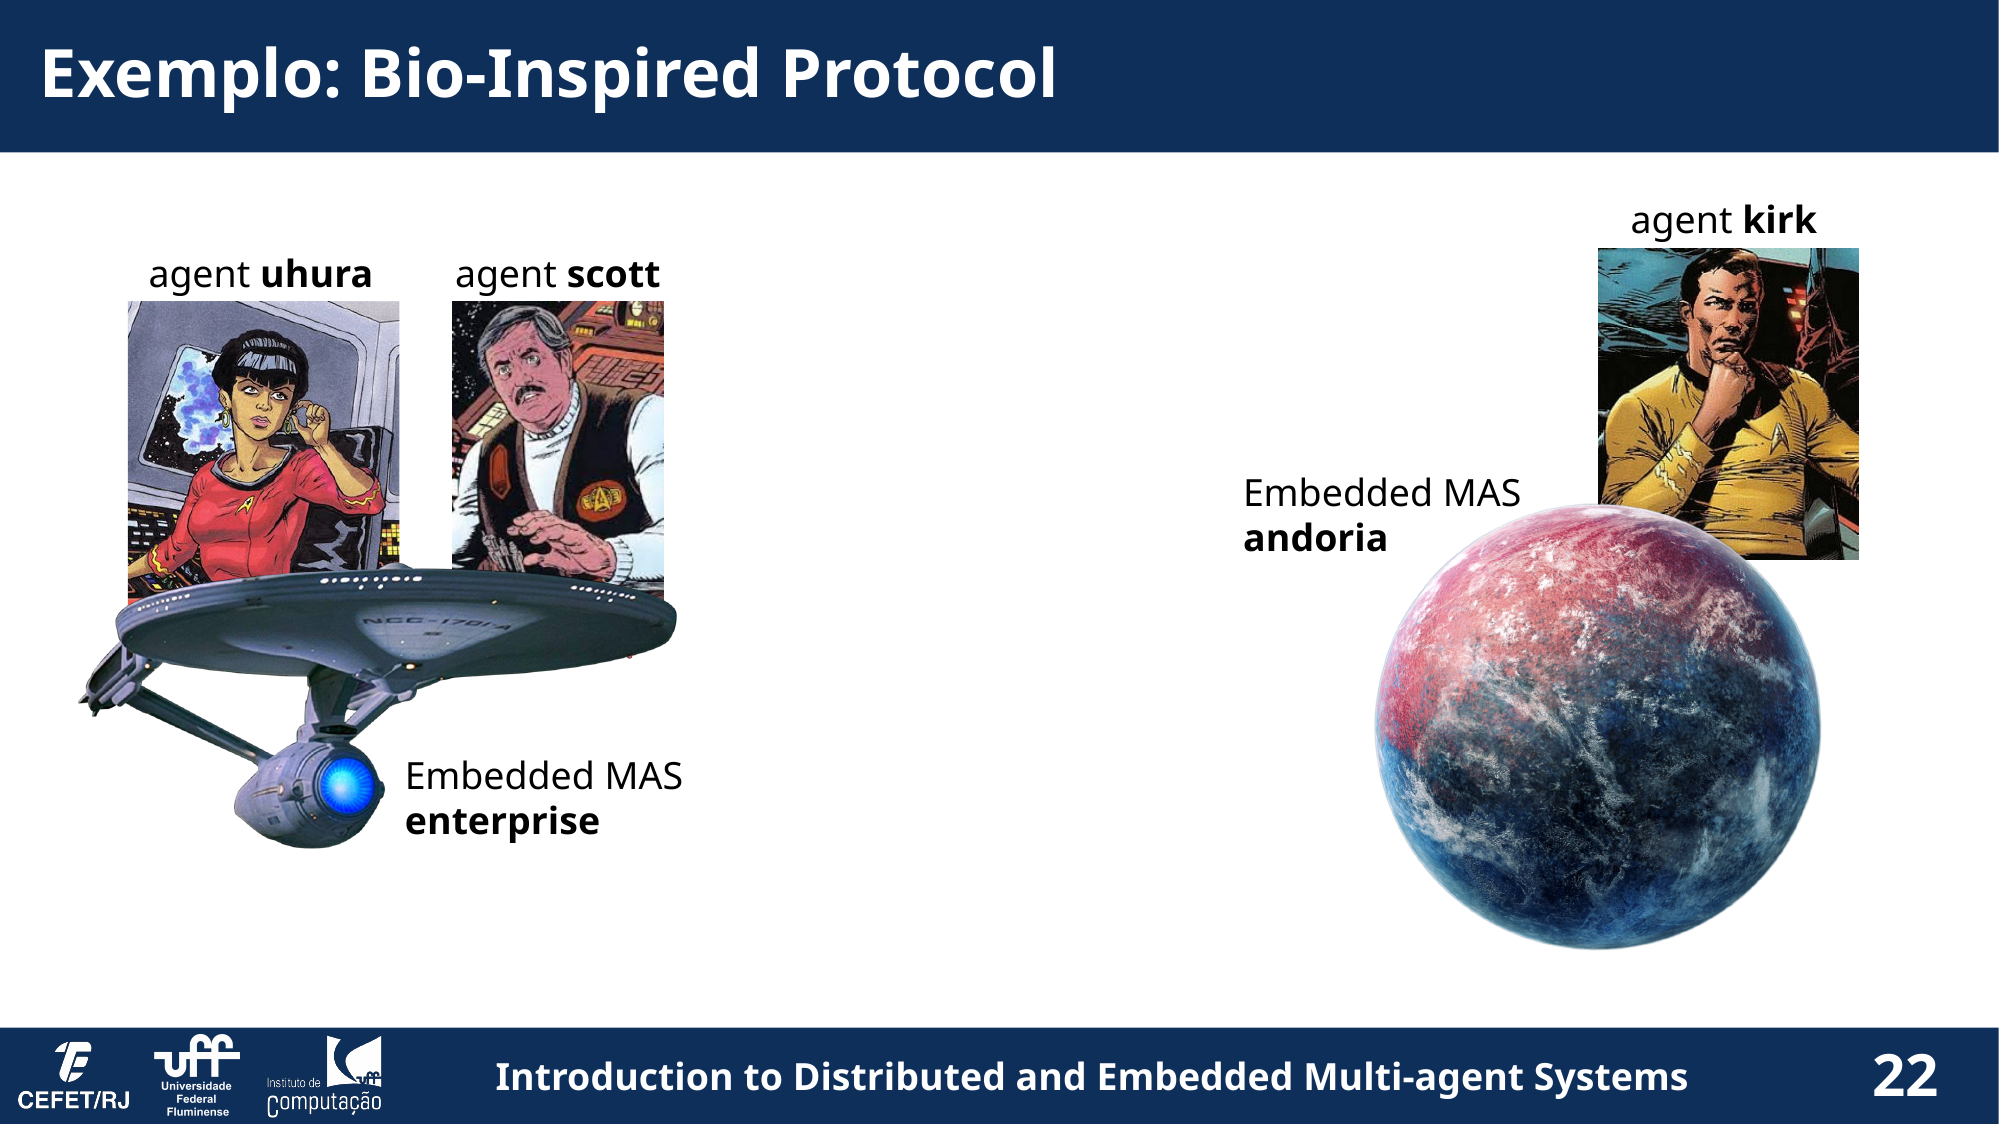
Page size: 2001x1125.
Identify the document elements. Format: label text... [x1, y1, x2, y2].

picture [18, 1021, 129, 1125]
picture [153, 1033, 241, 1121]
text_box Embedded MAS andoria [1228, 461, 1567, 567]
text_box agent scott [440, 242, 702, 303]
picture [265, 1033, 383, 1118]
picture [77, 301, 677, 849]
picture [1373, 248, 1859, 951]
text_box Exemplo: Bio-Inspired Protocol [25, 23, 1999, 119]
text_box Embedded MAS enterprise [390, 745, 728, 850]
text_box agent uhura [133, 242, 436, 303]
text_box agent kirk [1615, 188, 1878, 249]
